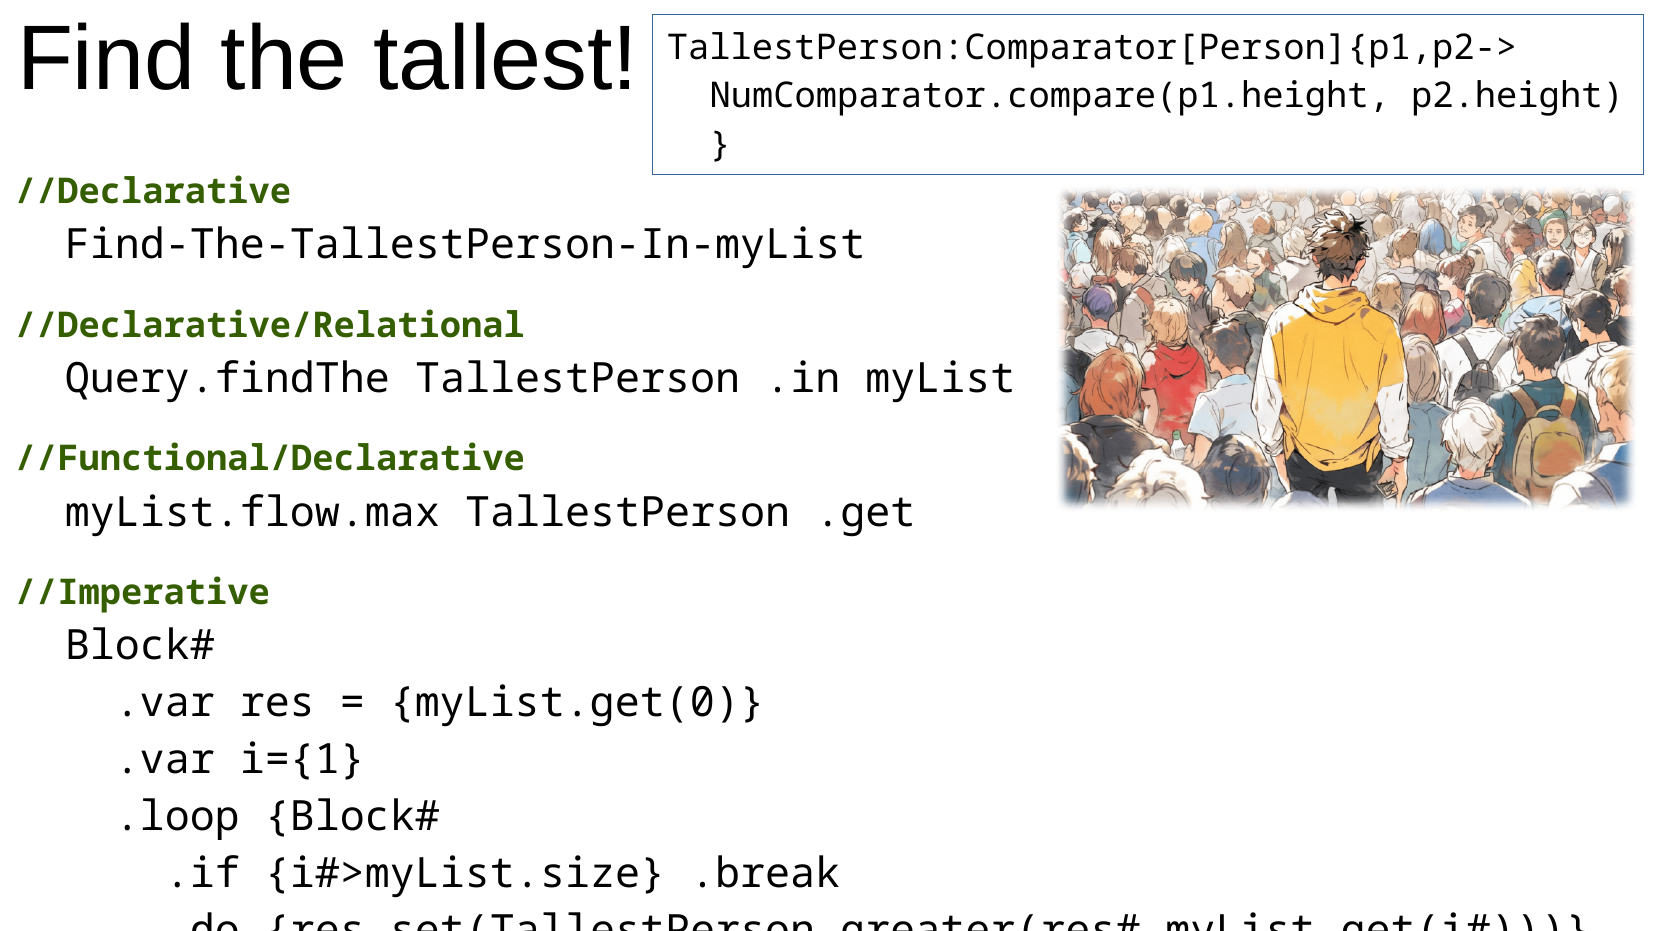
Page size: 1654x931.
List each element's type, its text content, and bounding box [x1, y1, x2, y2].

picture [1055, 184, 1638, 512]
text_box //Declarative Find-The-TallestPerson-In-myList //Declarative/Relational Query.findThe TallestPerson .in myList //Functional/Declarative myList.flow.max TallestPerson .get //Imperative Block# .var res = {myList.get(0)} .var i={1} .loop {Block# .if {i#>myList.size} .break .do {res.set(TallestPerson.greater(res#,myList.get(i#)))} .continue} .return {res} [0, 157, 1654, 931]
title Find the tallest! [0, 0, 660, 121]
text_box TallestPerson:Comparator[Person]{p1,p2-> NumComparator.compare(p1.height, p2.height) } [652, 14, 1644, 175]
